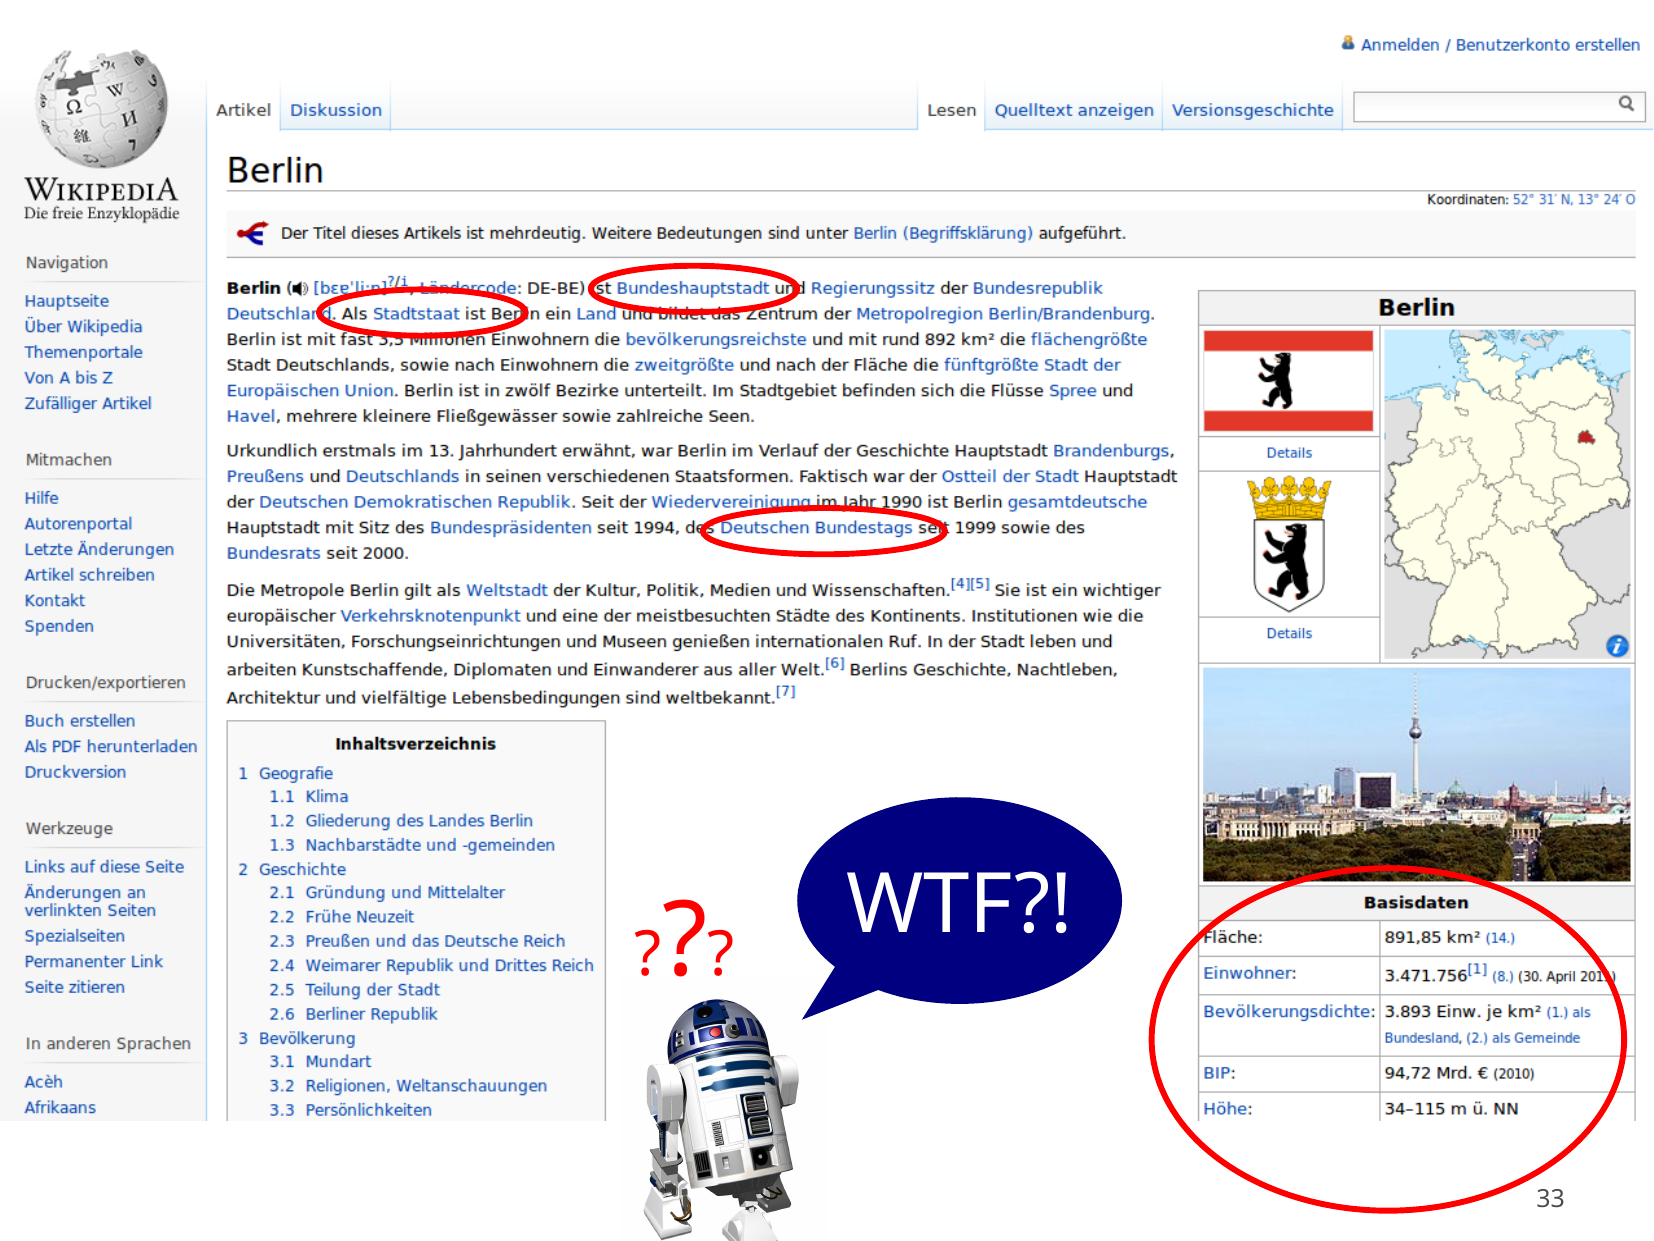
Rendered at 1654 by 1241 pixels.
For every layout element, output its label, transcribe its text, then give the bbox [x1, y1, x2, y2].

text_box ??? [620, 856, 975, 1063]
picture [1155, 872, 1621, 1121]
text_box WTF?! [813, 797, 1123, 1004]
picture [0, 29, 1654, 1241]
